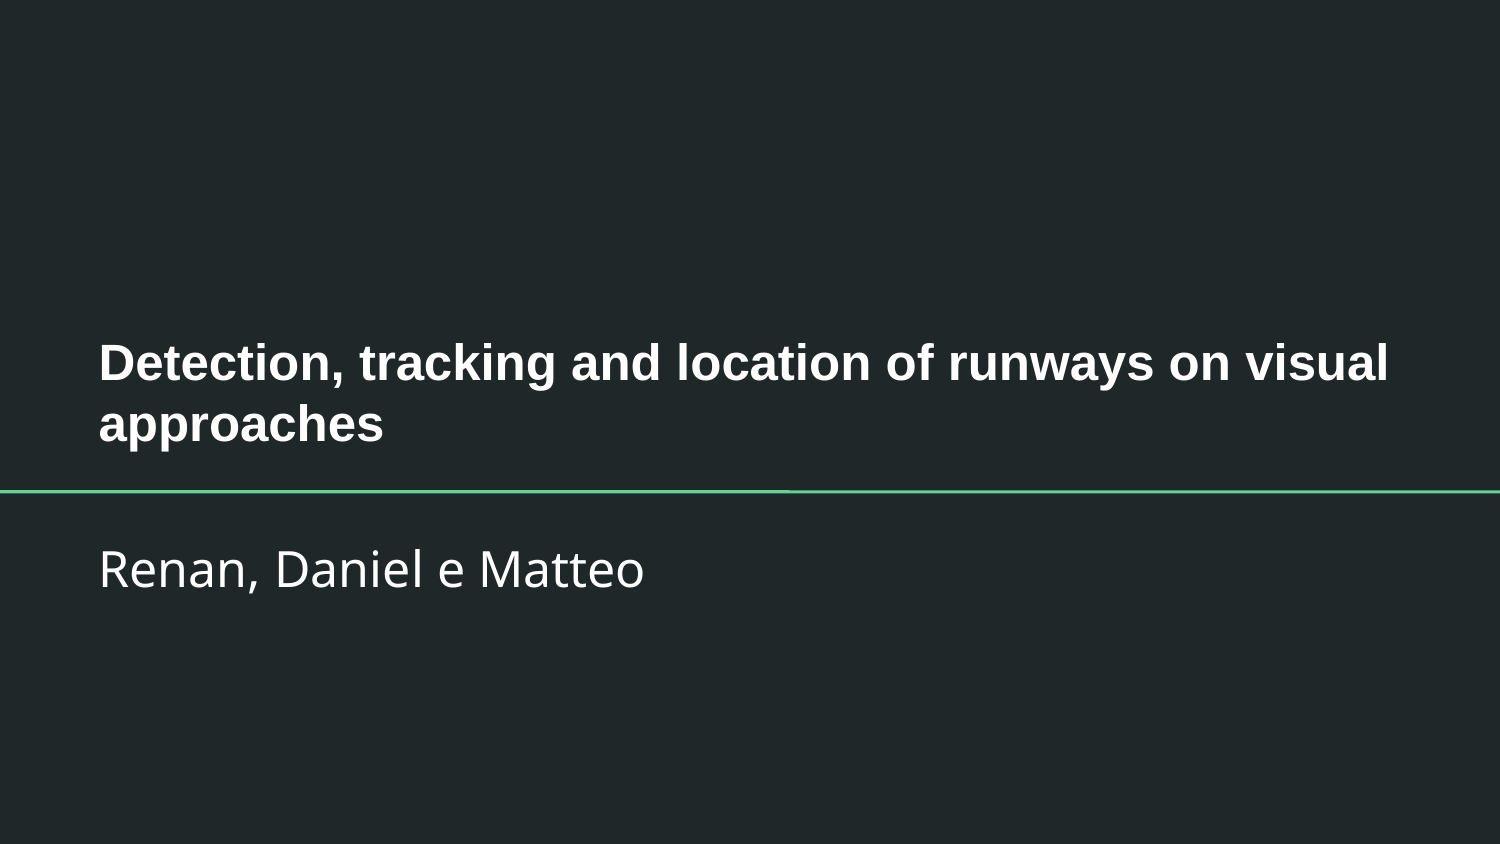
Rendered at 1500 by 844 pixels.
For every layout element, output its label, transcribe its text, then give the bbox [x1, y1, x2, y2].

title Detection, tracking and location of runways on visual approaches [83, 206, 1417, 467]
subtitle Renan, Daniel e Matteo [83, 522, 1417, 626]
